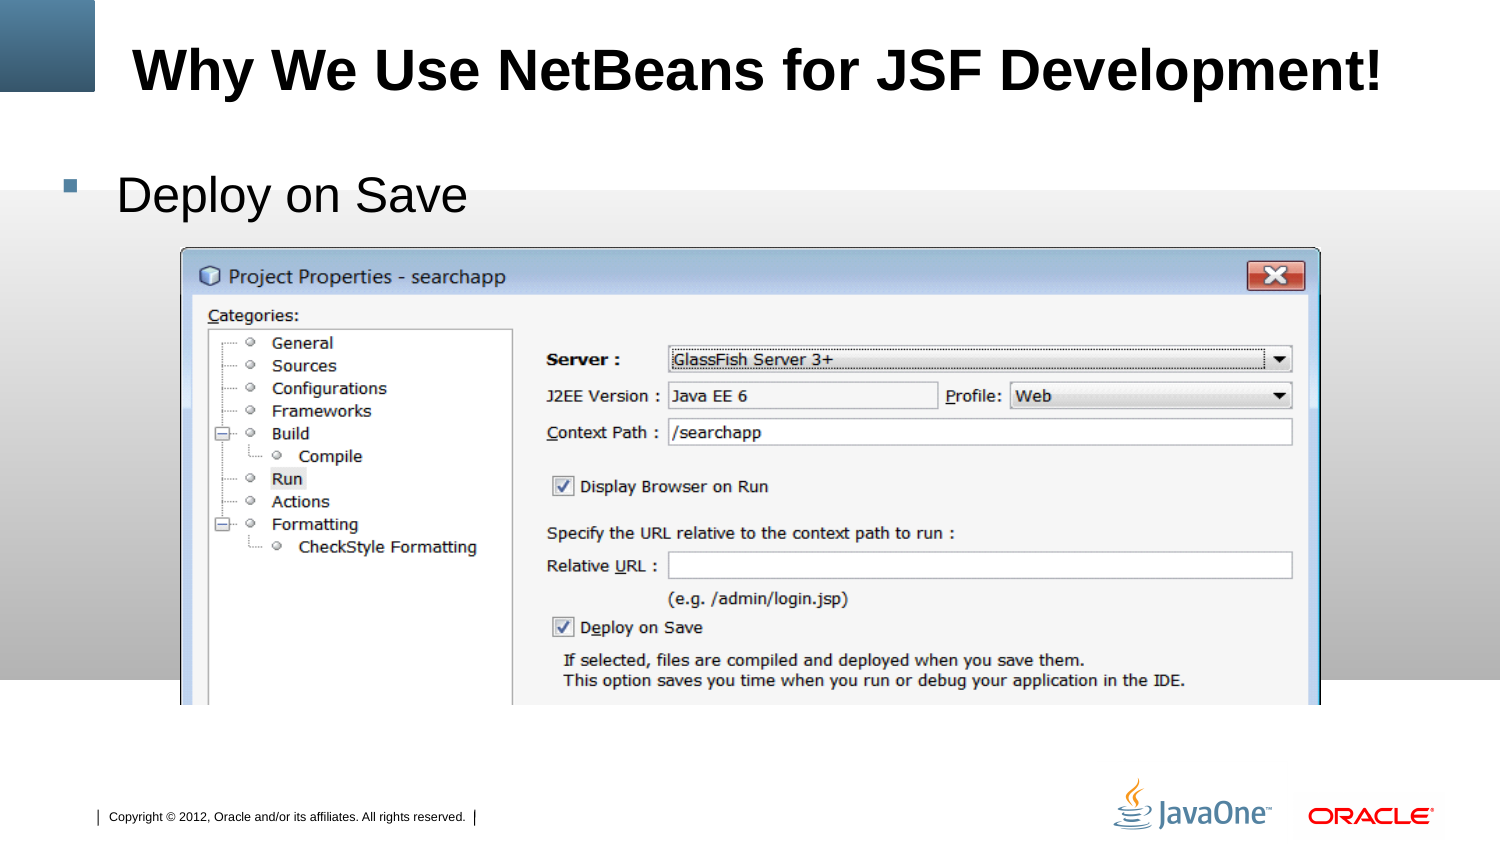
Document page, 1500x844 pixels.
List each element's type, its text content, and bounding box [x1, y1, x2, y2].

list Deploy on Save [60, 150, 1335, 580]
picture [1097, 761, 1288, 844]
picture [180, 580, 1321, 706]
title Why We Use NetBeans for JSF Development! [132, 40, 1486, 166]
picture [1293, 792, 1445, 840]
